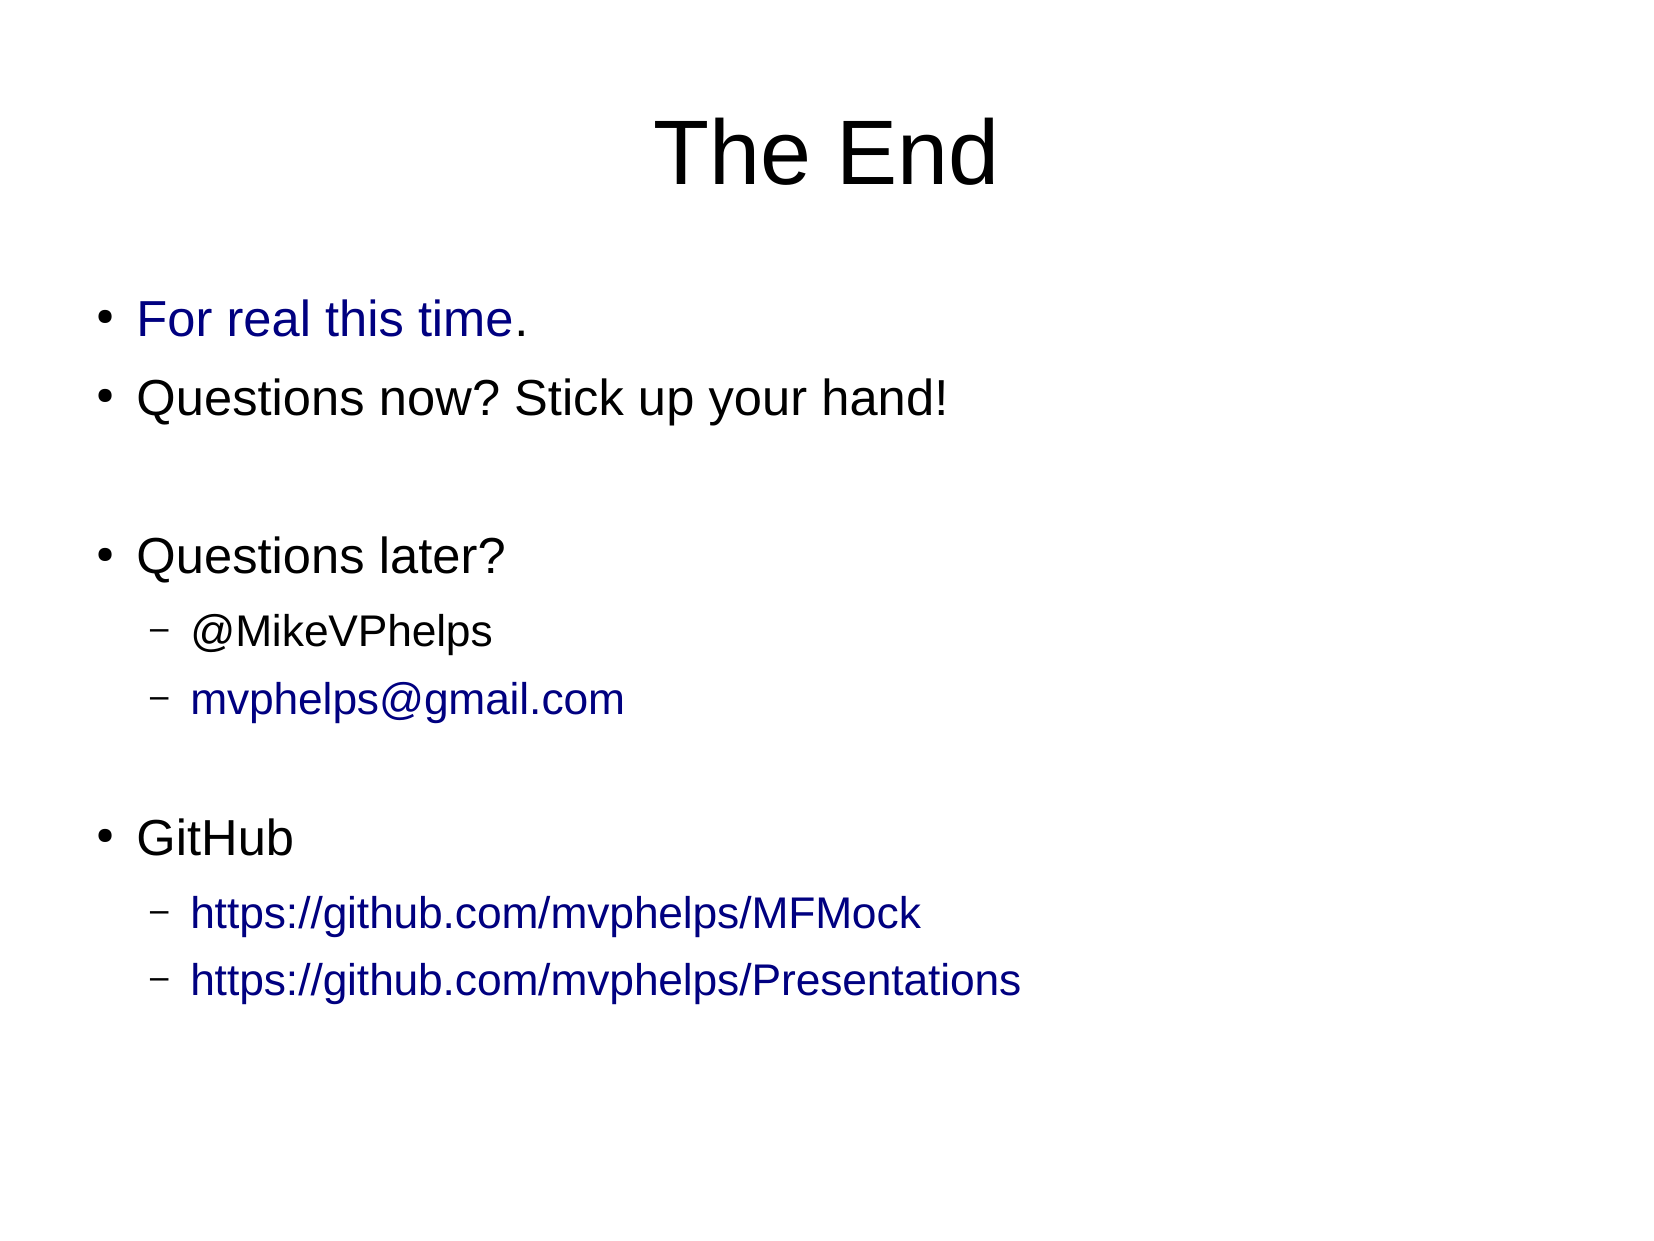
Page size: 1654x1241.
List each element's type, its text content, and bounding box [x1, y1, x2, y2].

title The End [82, 49, 1571, 257]
list For real this time. Questions now? Stick up your hand! Questions later? @MikeVPhelps mvphelps@gmail.com GitHub https://github.com/mvphelps/MFMock https://github.com/mvphelps/Presentations [82, 290, 1571, 1010]
